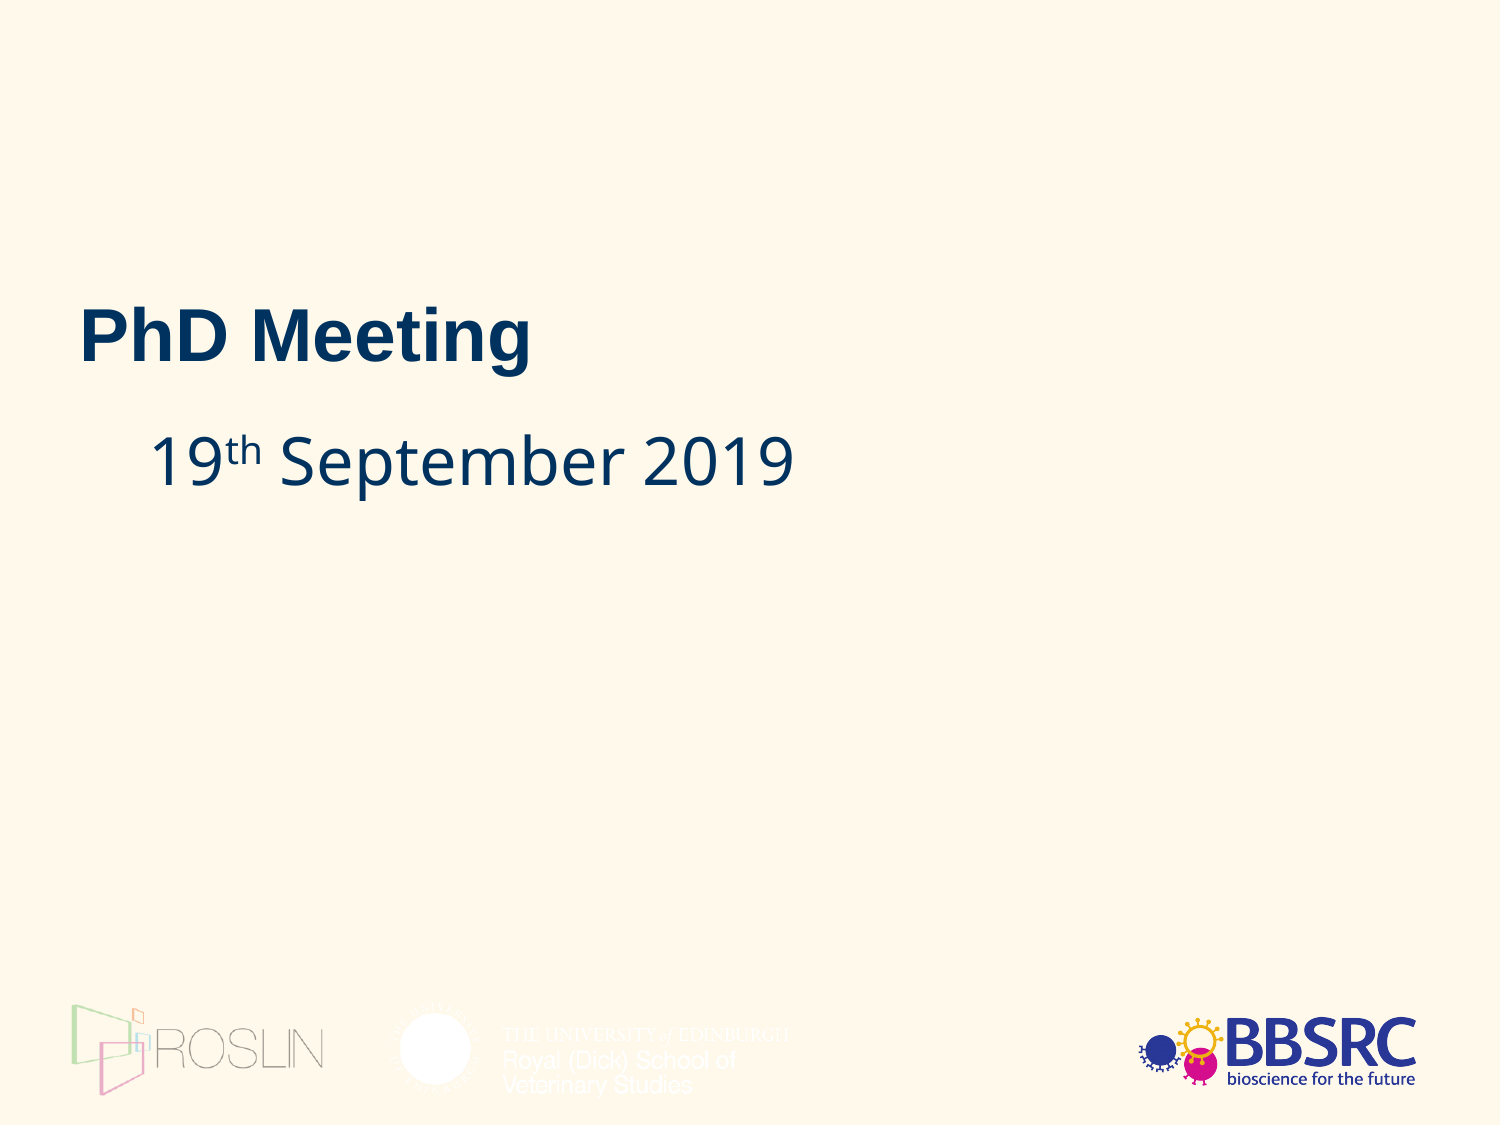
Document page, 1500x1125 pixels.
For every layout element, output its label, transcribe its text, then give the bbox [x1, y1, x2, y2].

picture [1137, 1014, 1416, 1092]
picture [64, 969, 336, 1118]
title PhD Meeting [64, 278, 1425, 386]
list 19th September 2019 [63, 411, 1424, 537]
